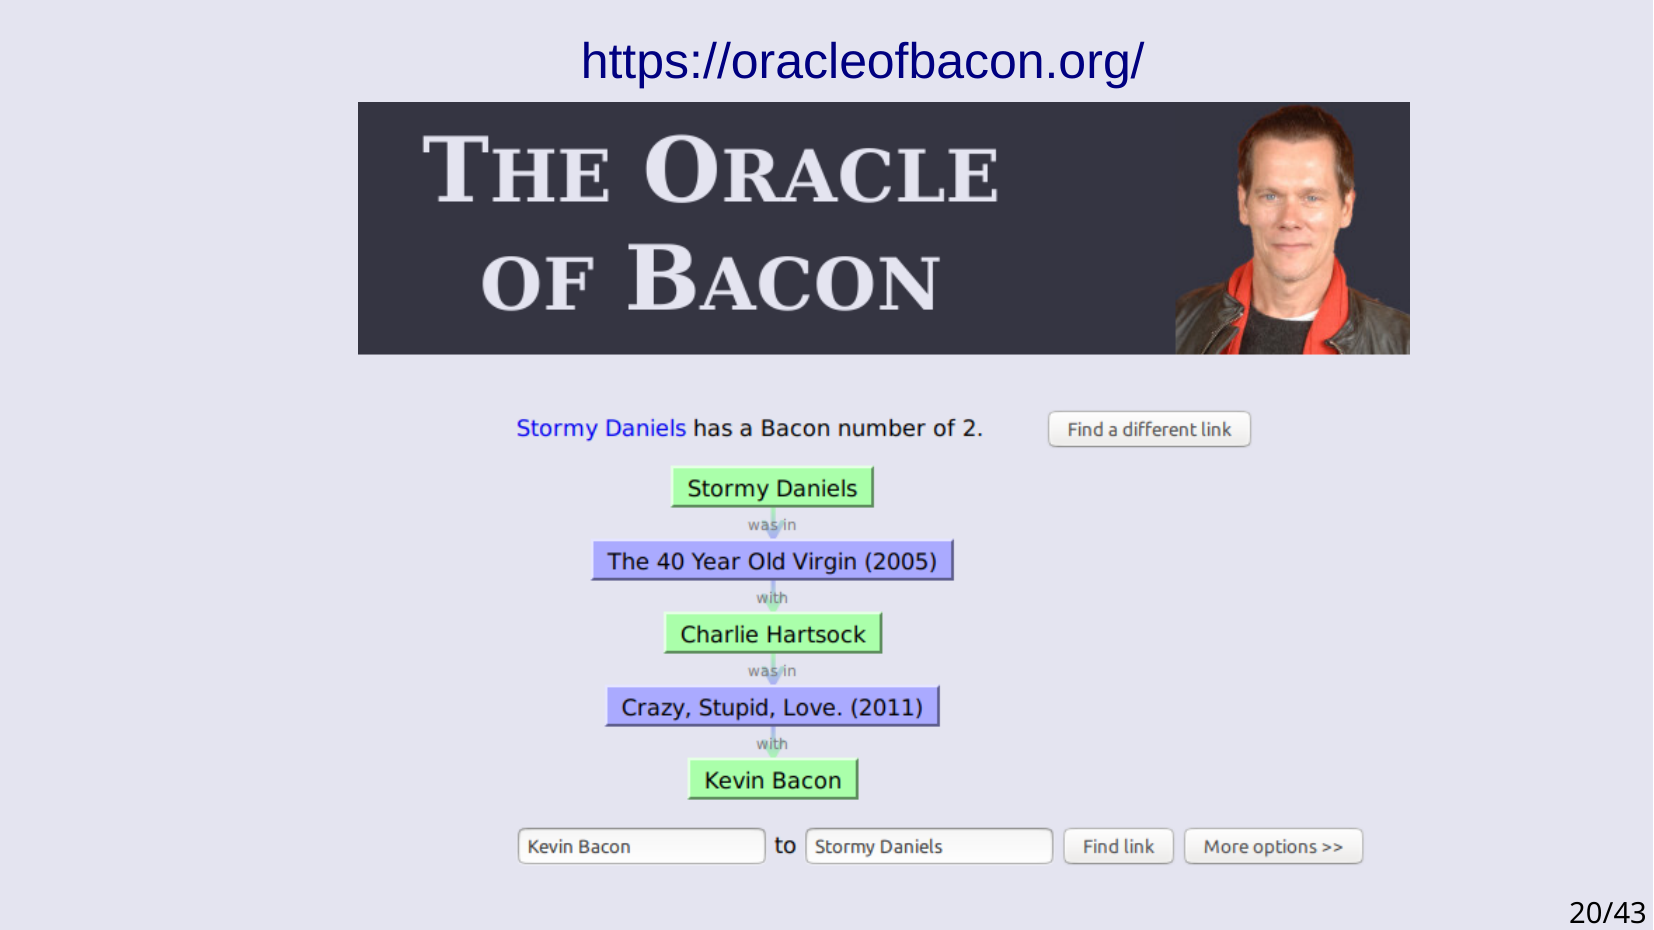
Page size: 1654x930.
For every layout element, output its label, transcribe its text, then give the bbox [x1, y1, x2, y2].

picture [358, 102, 1410, 915]
text_box https://oracleofbacon.org/ [540, 26, 1201, 97]
